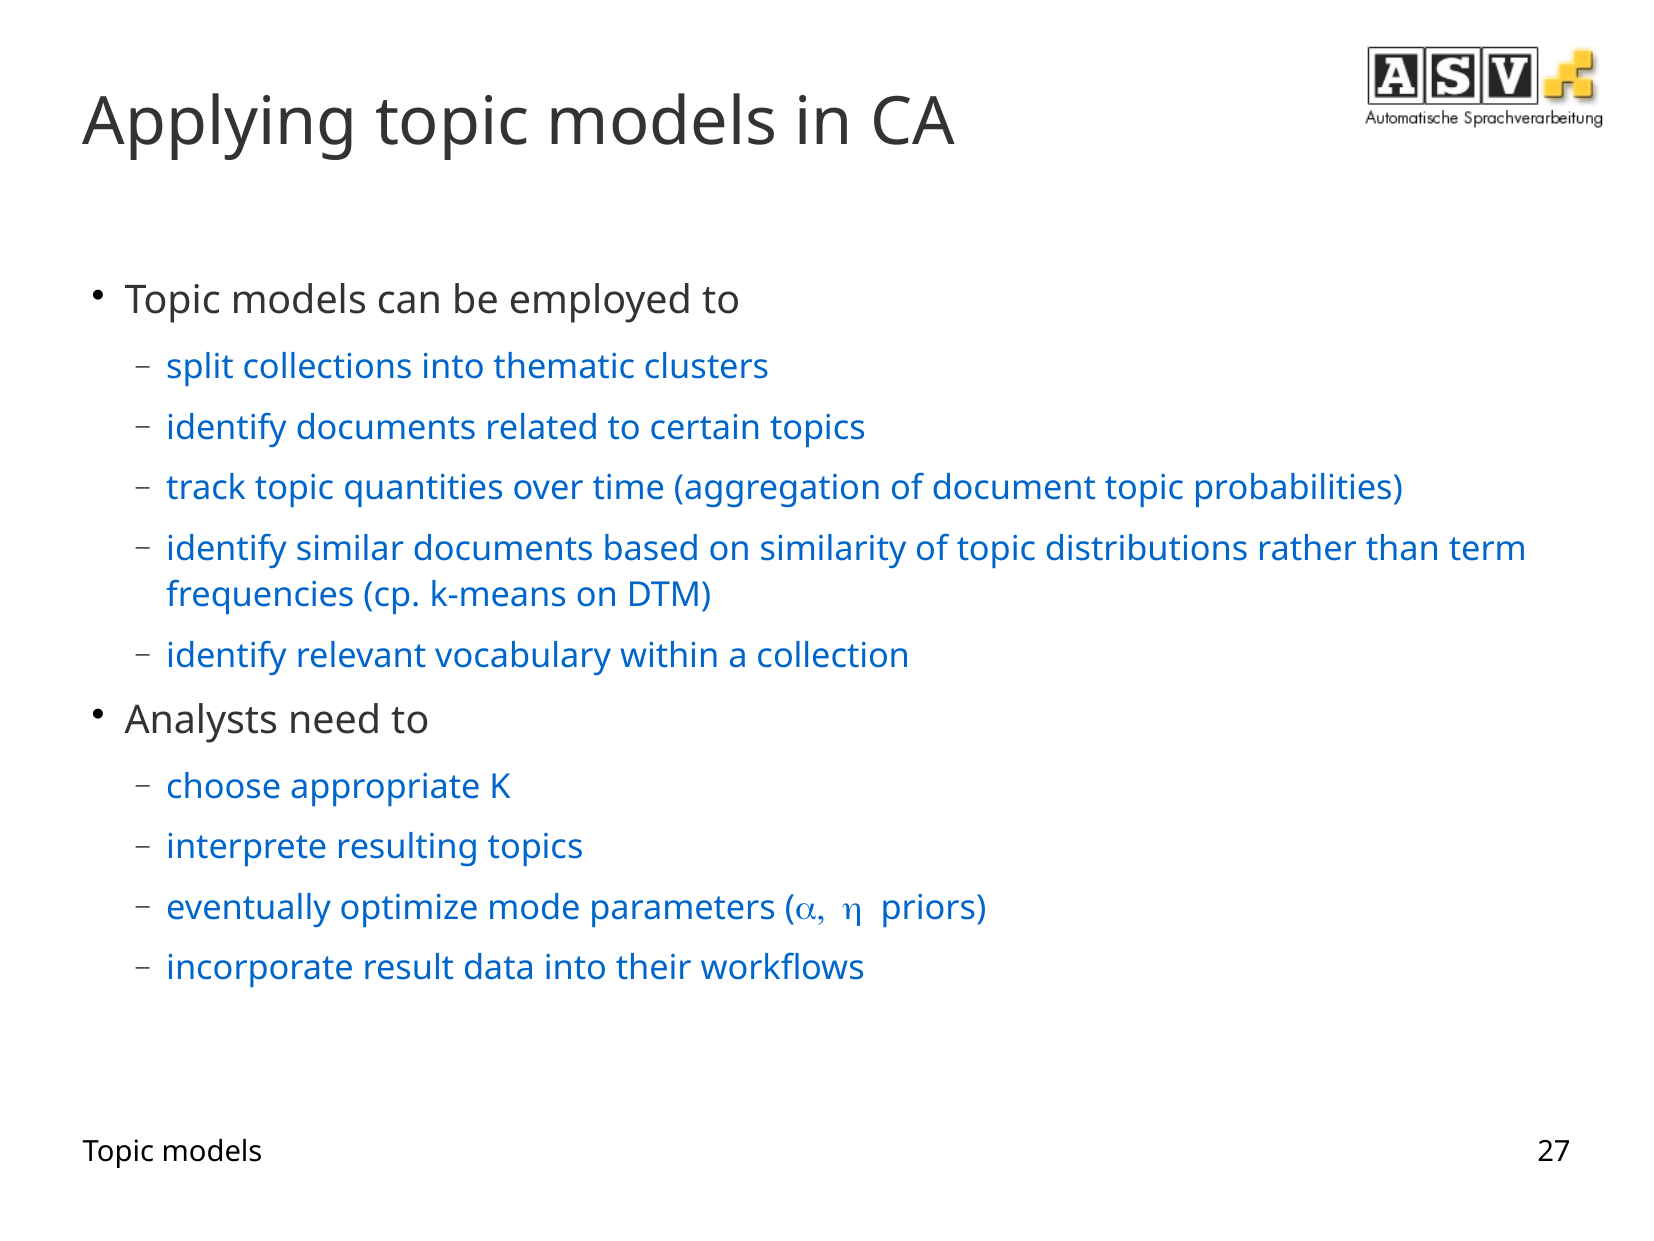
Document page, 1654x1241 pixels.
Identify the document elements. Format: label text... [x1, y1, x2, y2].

list Topic models can be employed to split collections into thematic clusters identify documents related to certain topics track topic quantities over time (aggregation of document topic probabilities) identify similar documents based on similarity of topic distributions rather than term frequencies (cp. k-means on DTM) identify relevant vocabulary within a collection Analysts need to choose appropriate K interprete resulting topics eventually optimize mode parameters (,  priors) incorporate result data into their workflows [82, 271, 1538, 991]
title Applying topic models in CA [82, 49, 1347, 189]
picture [1364, 43, 1605, 129]
